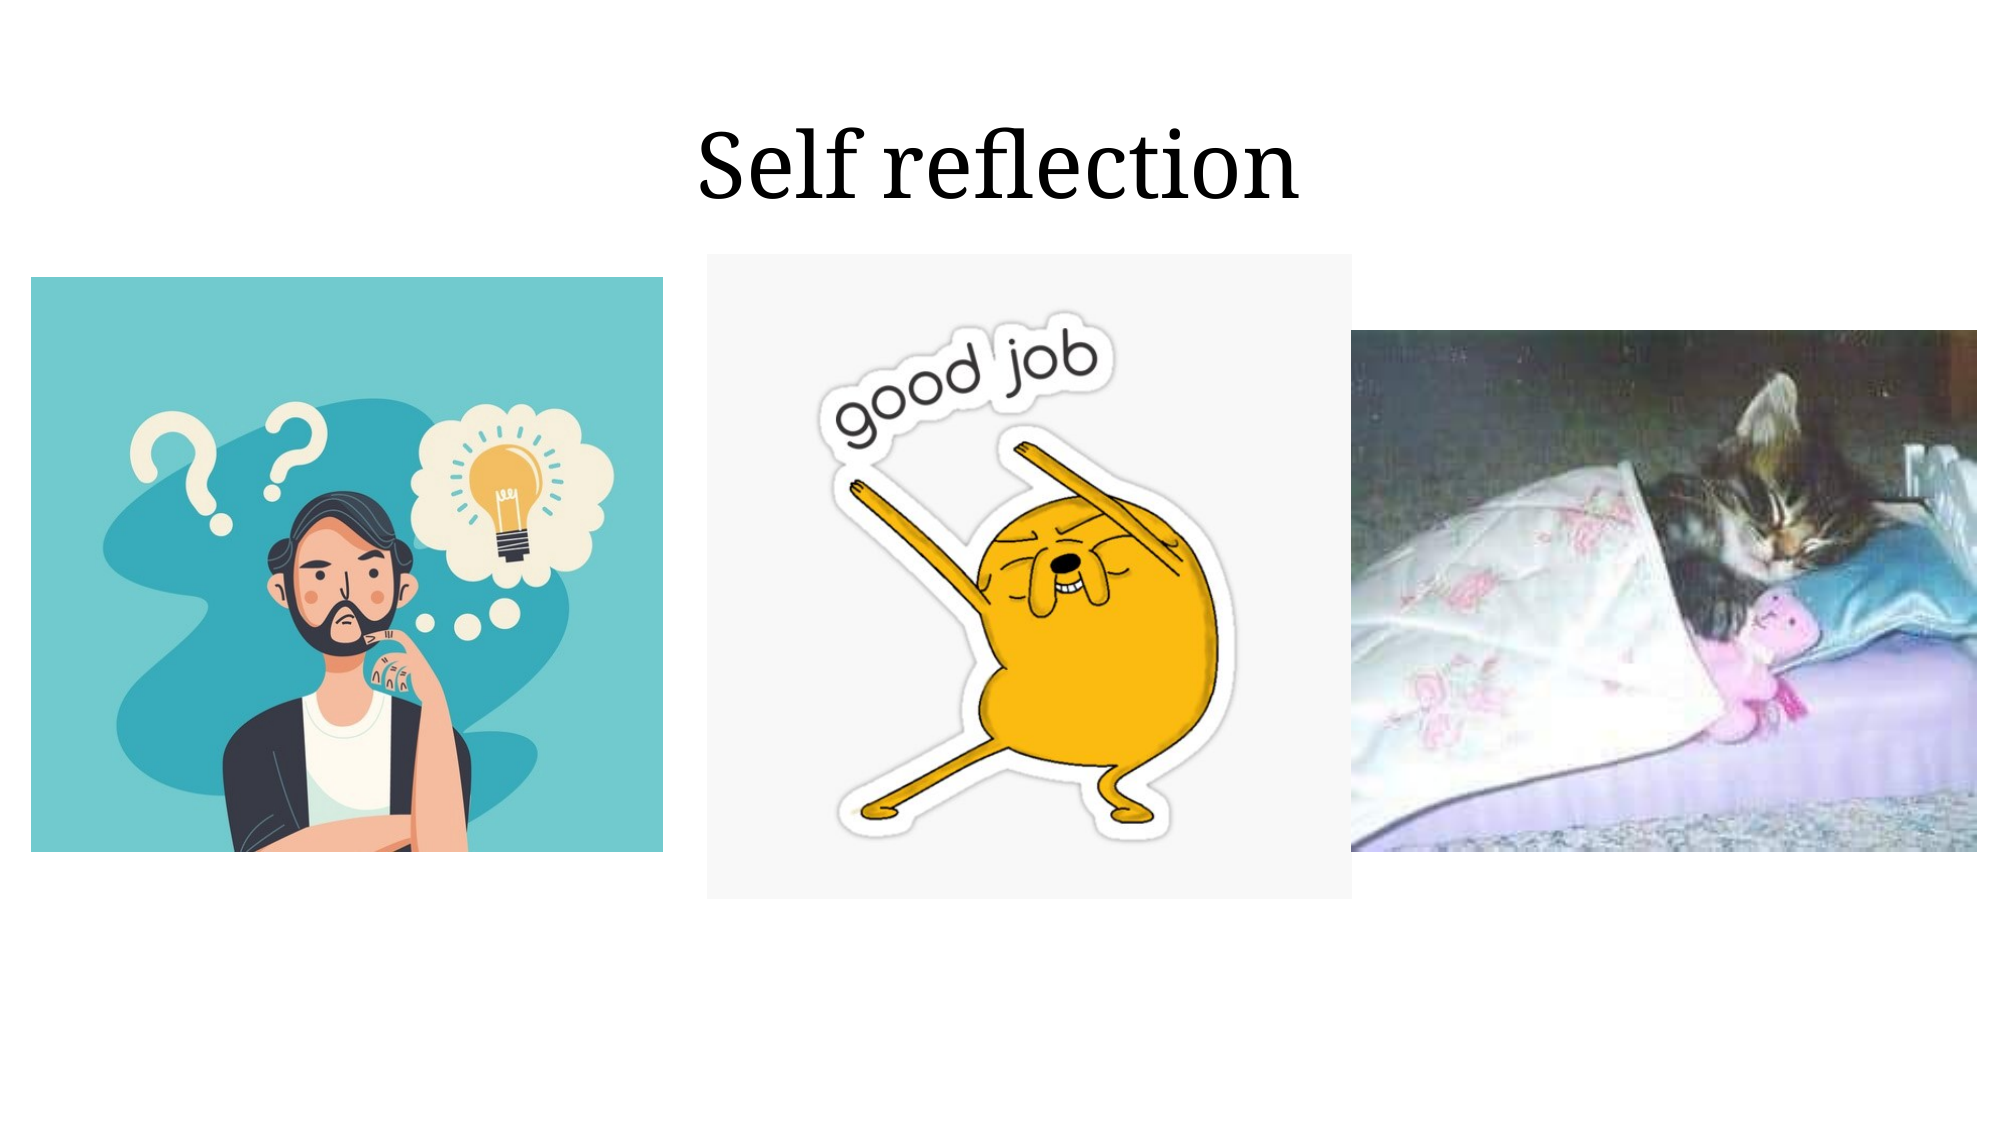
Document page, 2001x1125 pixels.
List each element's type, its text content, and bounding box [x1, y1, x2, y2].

picture [707, 254, 1977, 899]
title Self reflection [137, 59, 1863, 278]
picture [31, 277, 663, 852]
